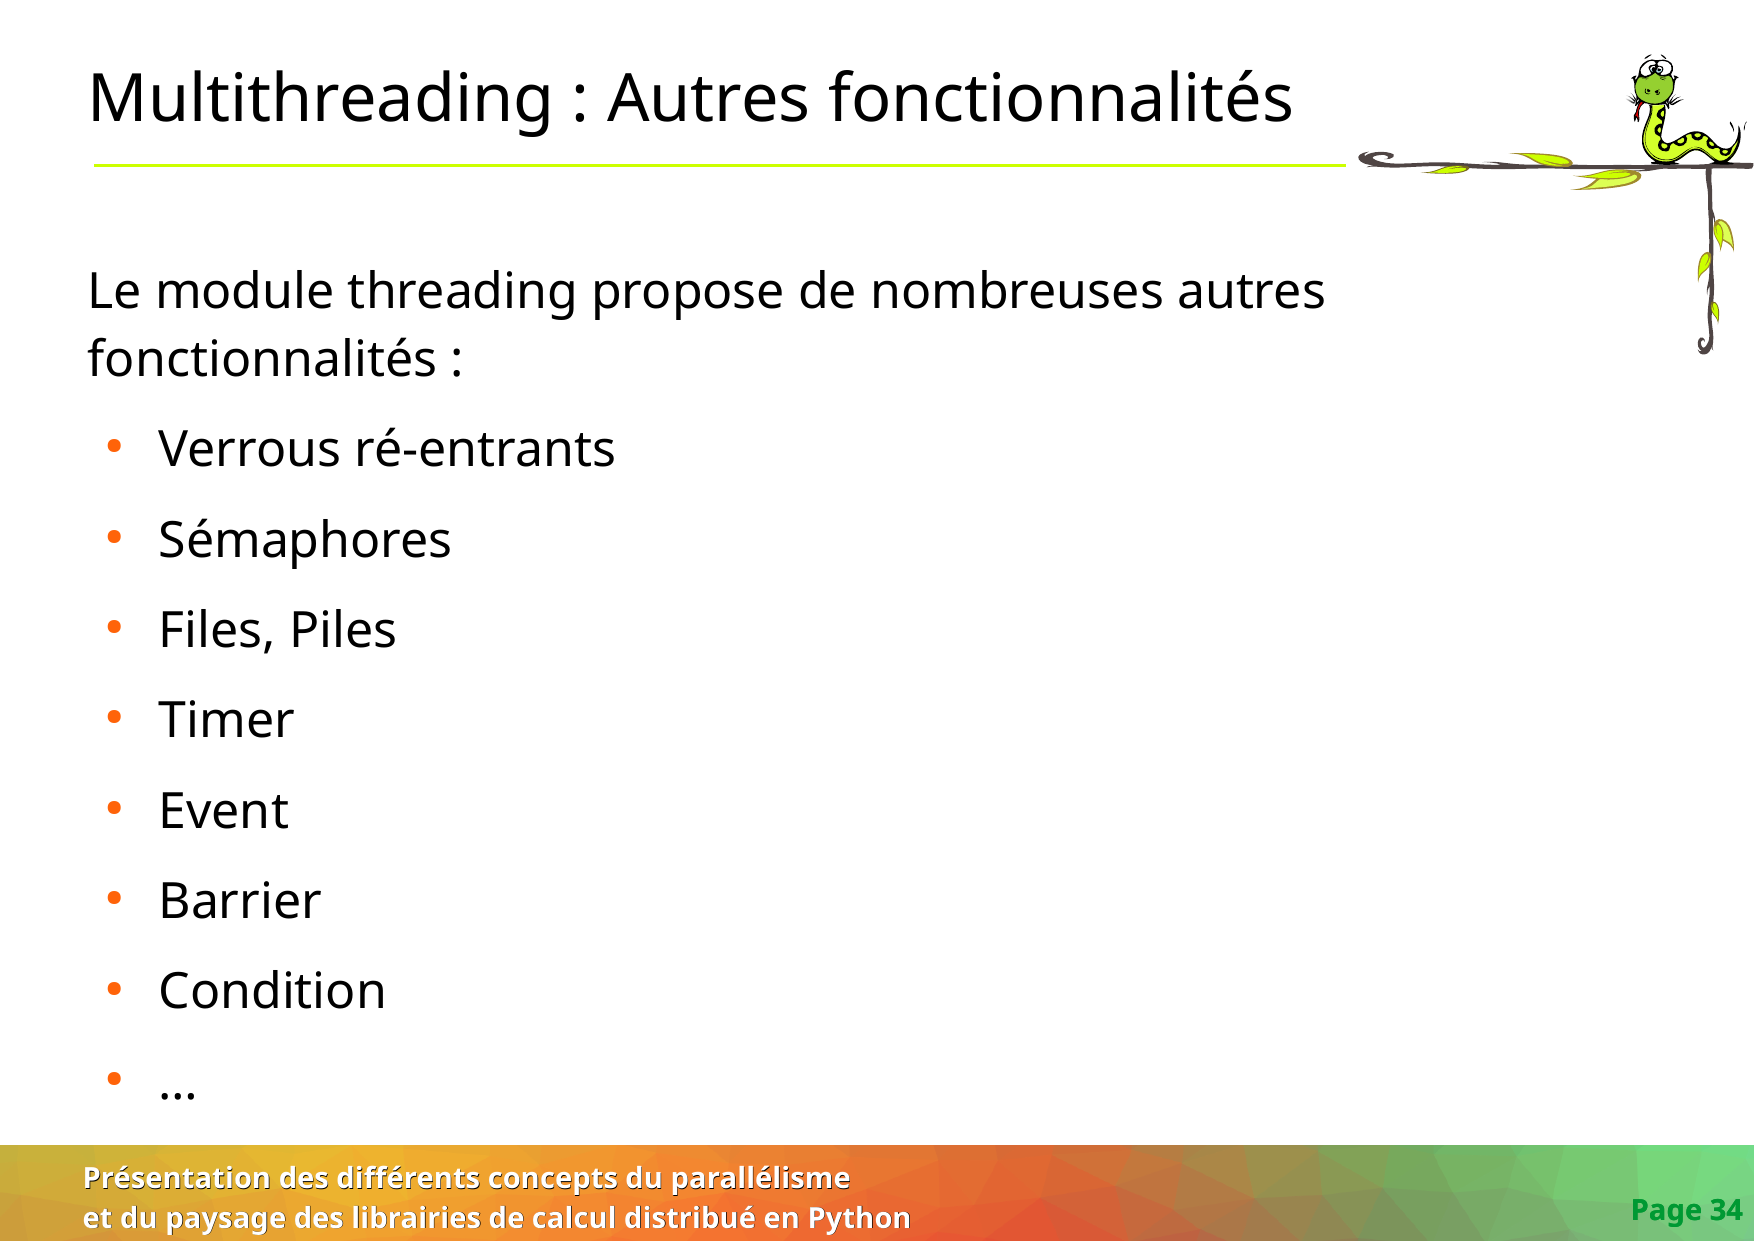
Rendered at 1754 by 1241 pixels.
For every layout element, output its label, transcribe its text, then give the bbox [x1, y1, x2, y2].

list Le module threading propose de nombreuses autres fonctionnalités : Verrous ré-entrants Sémaphores Files, Piles Timer Event Barrier Condition … [87, 254, 1667, 975]
picture [0, 1145, 1754, 1241]
title Multithreading : Autres fonctionnalités [87, 31, 1667, 160]
